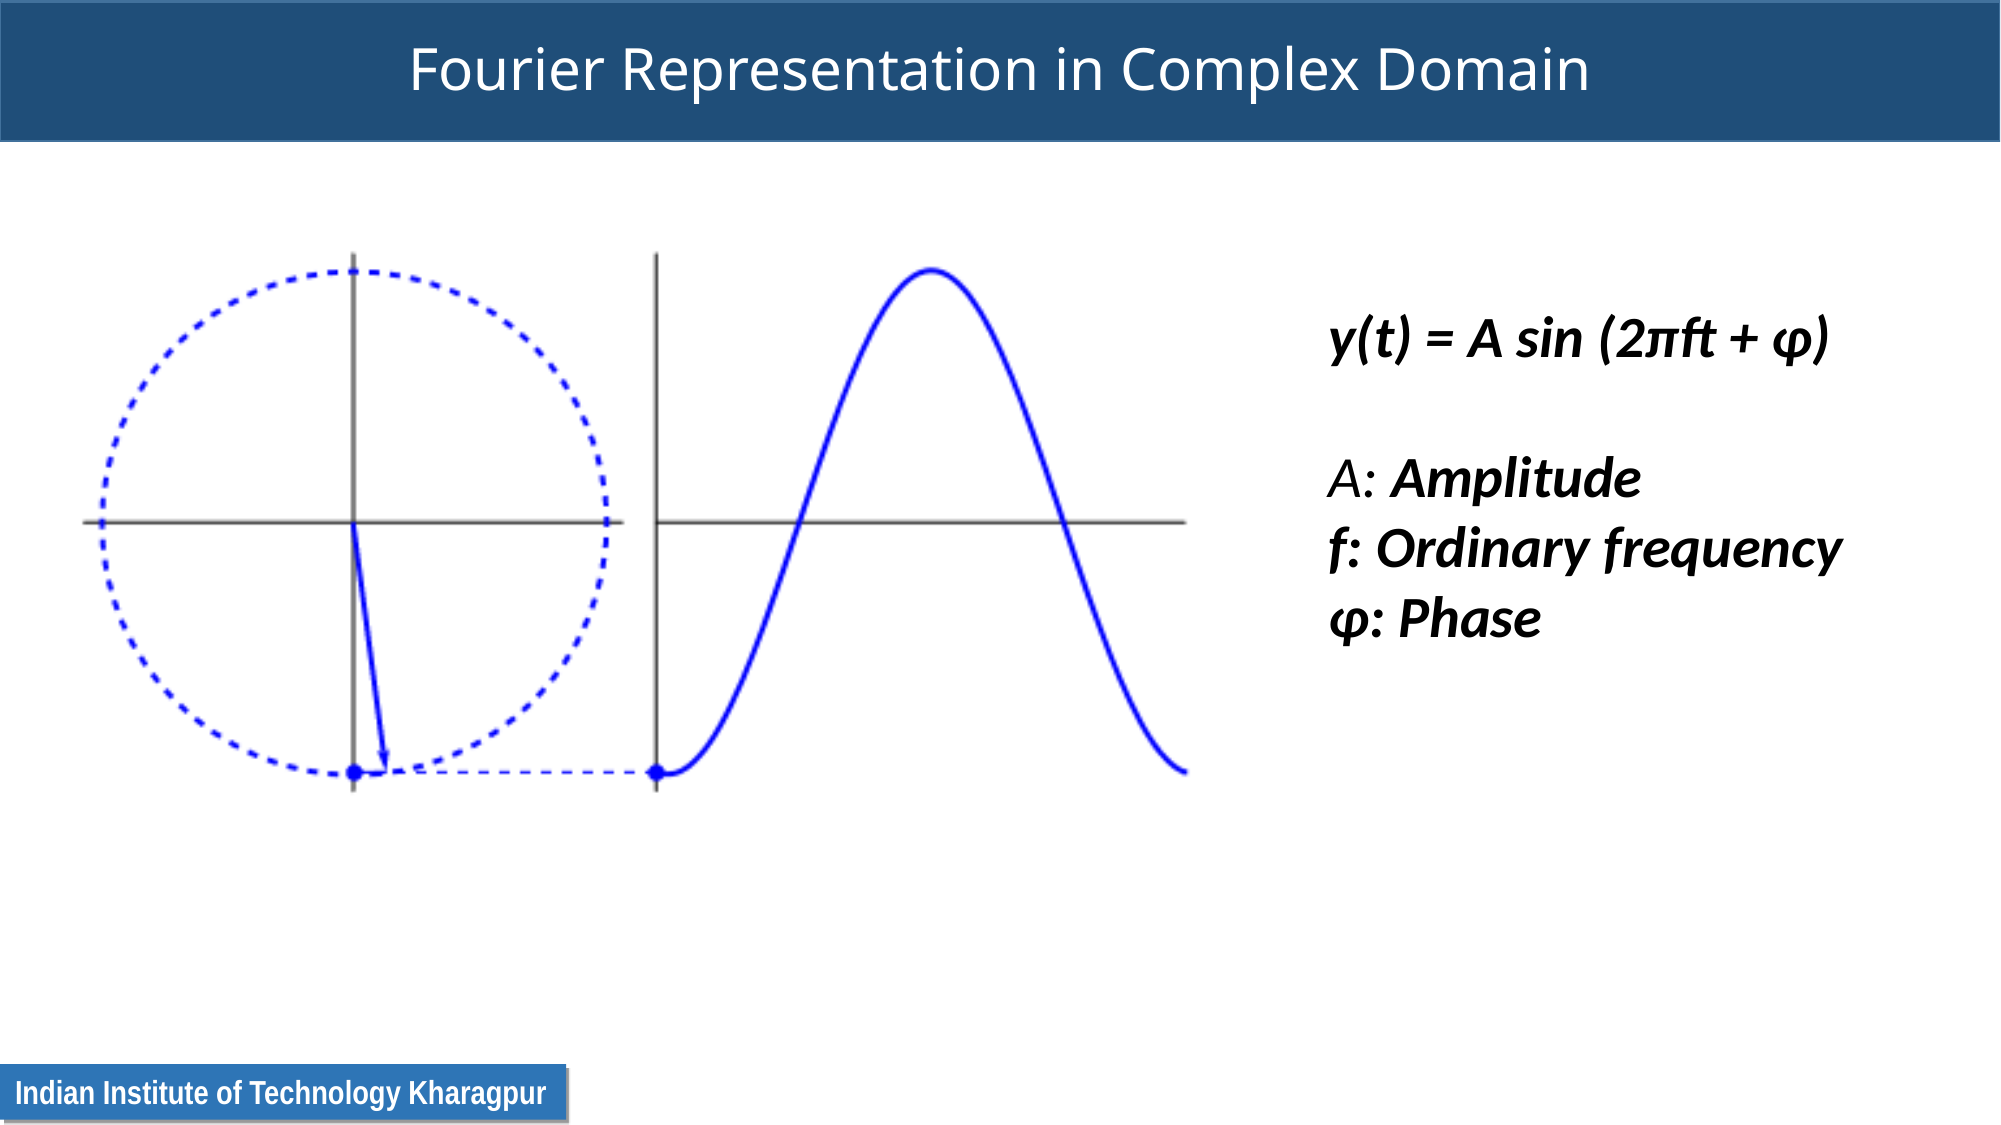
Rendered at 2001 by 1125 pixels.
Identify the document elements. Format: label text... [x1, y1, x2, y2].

picture [73, 242, 1198, 811]
text_box y(t) = A sin (2πft + φ) A: Amplitude f: Ordinary frequency φ: Phase [1313, 291, 1933, 661]
title Fourier Representation in Complex Domain [0, 1, 2000, 141]
